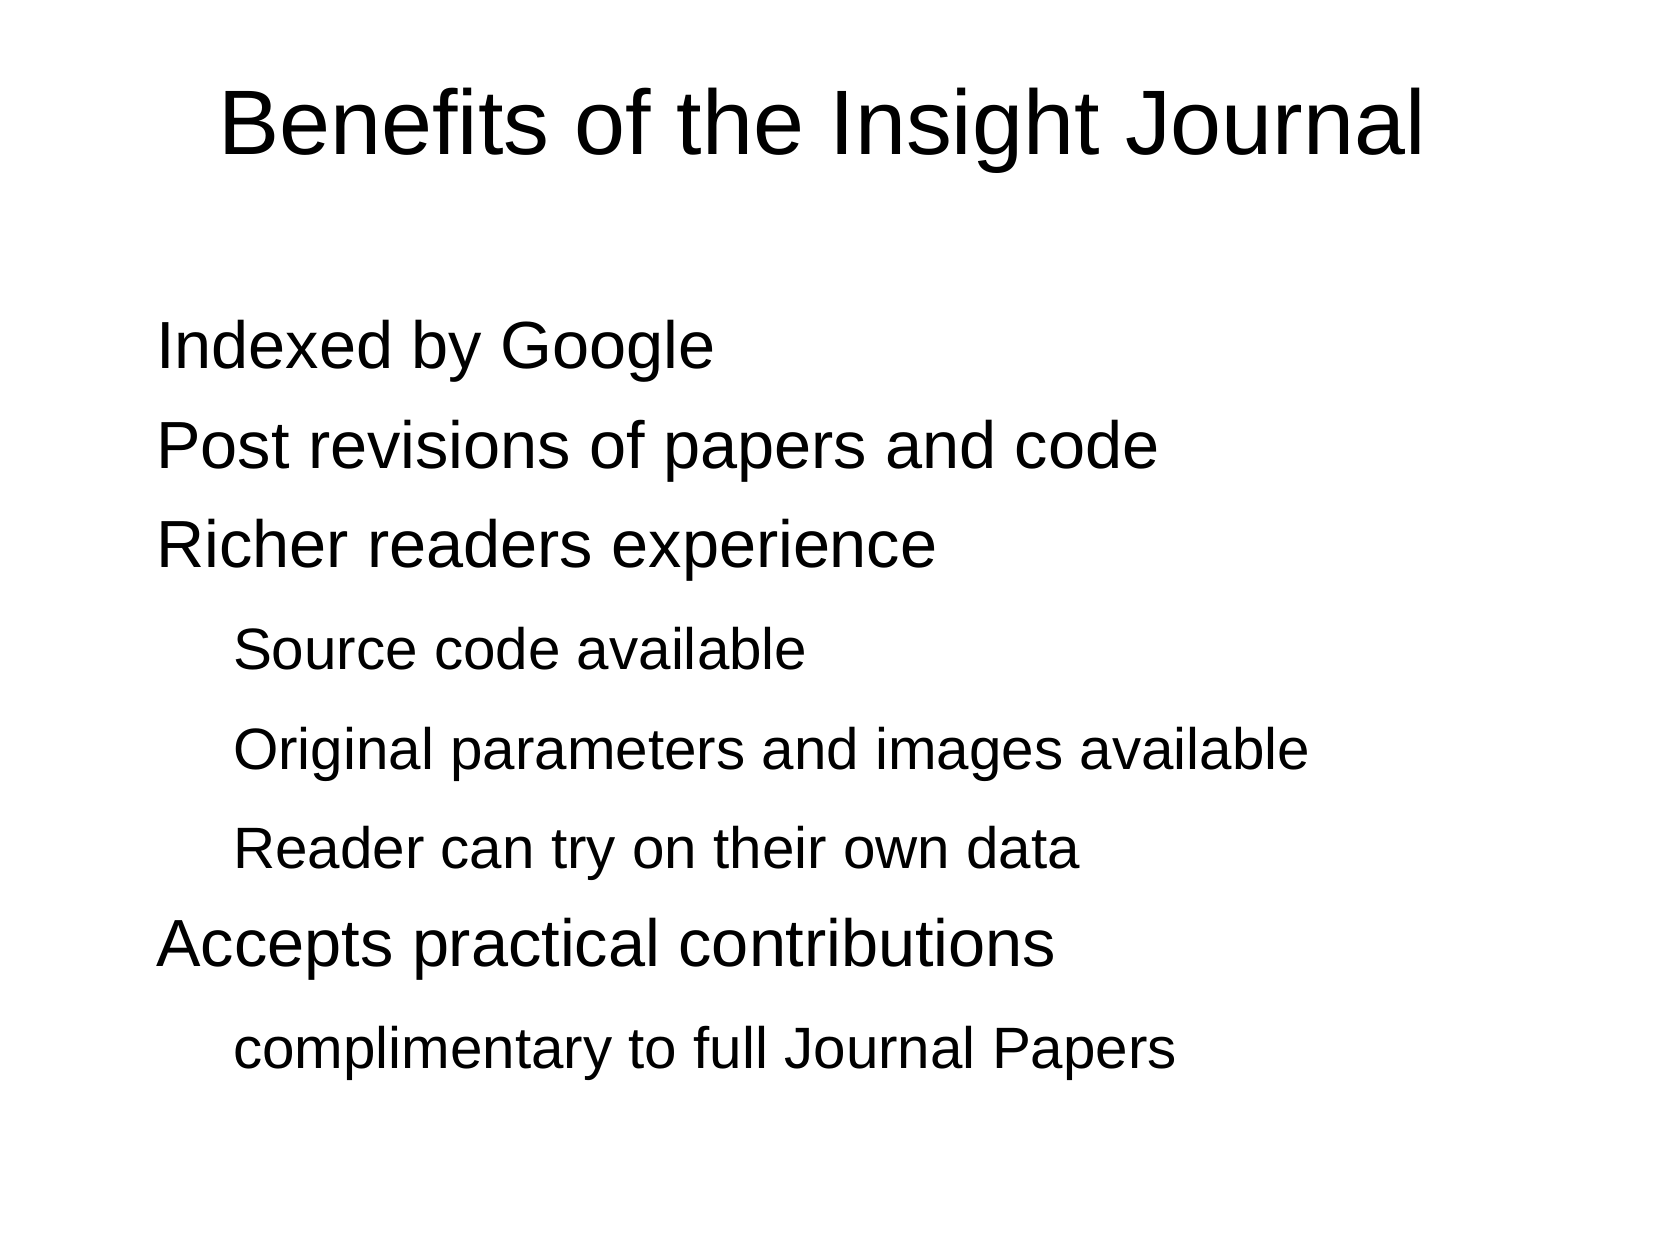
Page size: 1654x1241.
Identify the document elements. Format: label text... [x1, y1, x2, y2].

list Indexed by Google Post revisions of papers and code Richer readers experience Source code available Original parameters and images available Reader can try on their own data Accepts practical contributions complimentary to full Journal Papers [123, 275, 1585, 1186]
title Benefits of the Insight Journal [120, 22, 1526, 230]
